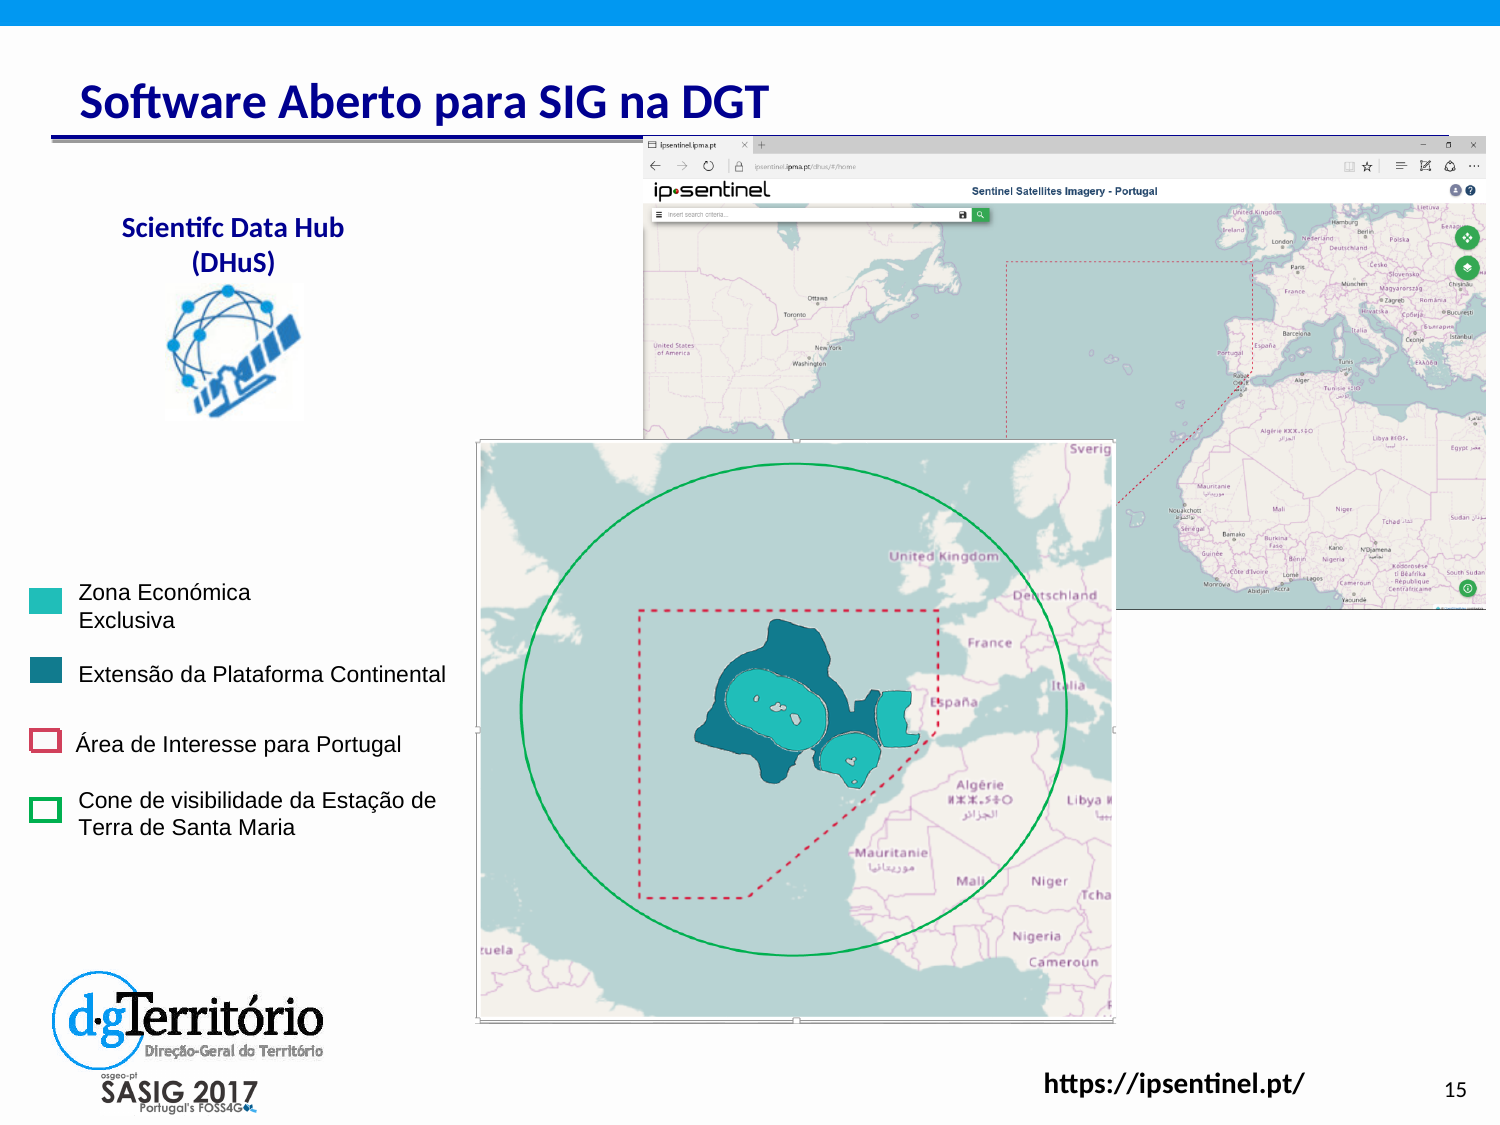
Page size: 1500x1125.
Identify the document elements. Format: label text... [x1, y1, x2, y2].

text_box Scientifc Data Hub (DHuS) [107, 200, 360, 286]
text_box [31, 659, 61, 682]
text_box [31, 589, 60, 612]
text_box Área de Interesse para Portugal [60, 721, 461, 765]
text_box Software Aberto para SIG na DGT [64, 42, 1146, 137]
text_box <number> [1321, 1066, 1483, 1107]
text_box Cone de visibilidade da Estação de Terra de Santa Maria [63, 777, 504, 849]
text_box [31, 729, 60, 752]
picture [0, 0, 1500, 1125]
text_box Zona Económica Exclusiva [63, 570, 359, 641]
text_box https://ipsentinel.pt/ [1028, 1057, 1321, 1108]
text_box Extensão da Plataforma Continental [63, 651, 486, 695]
